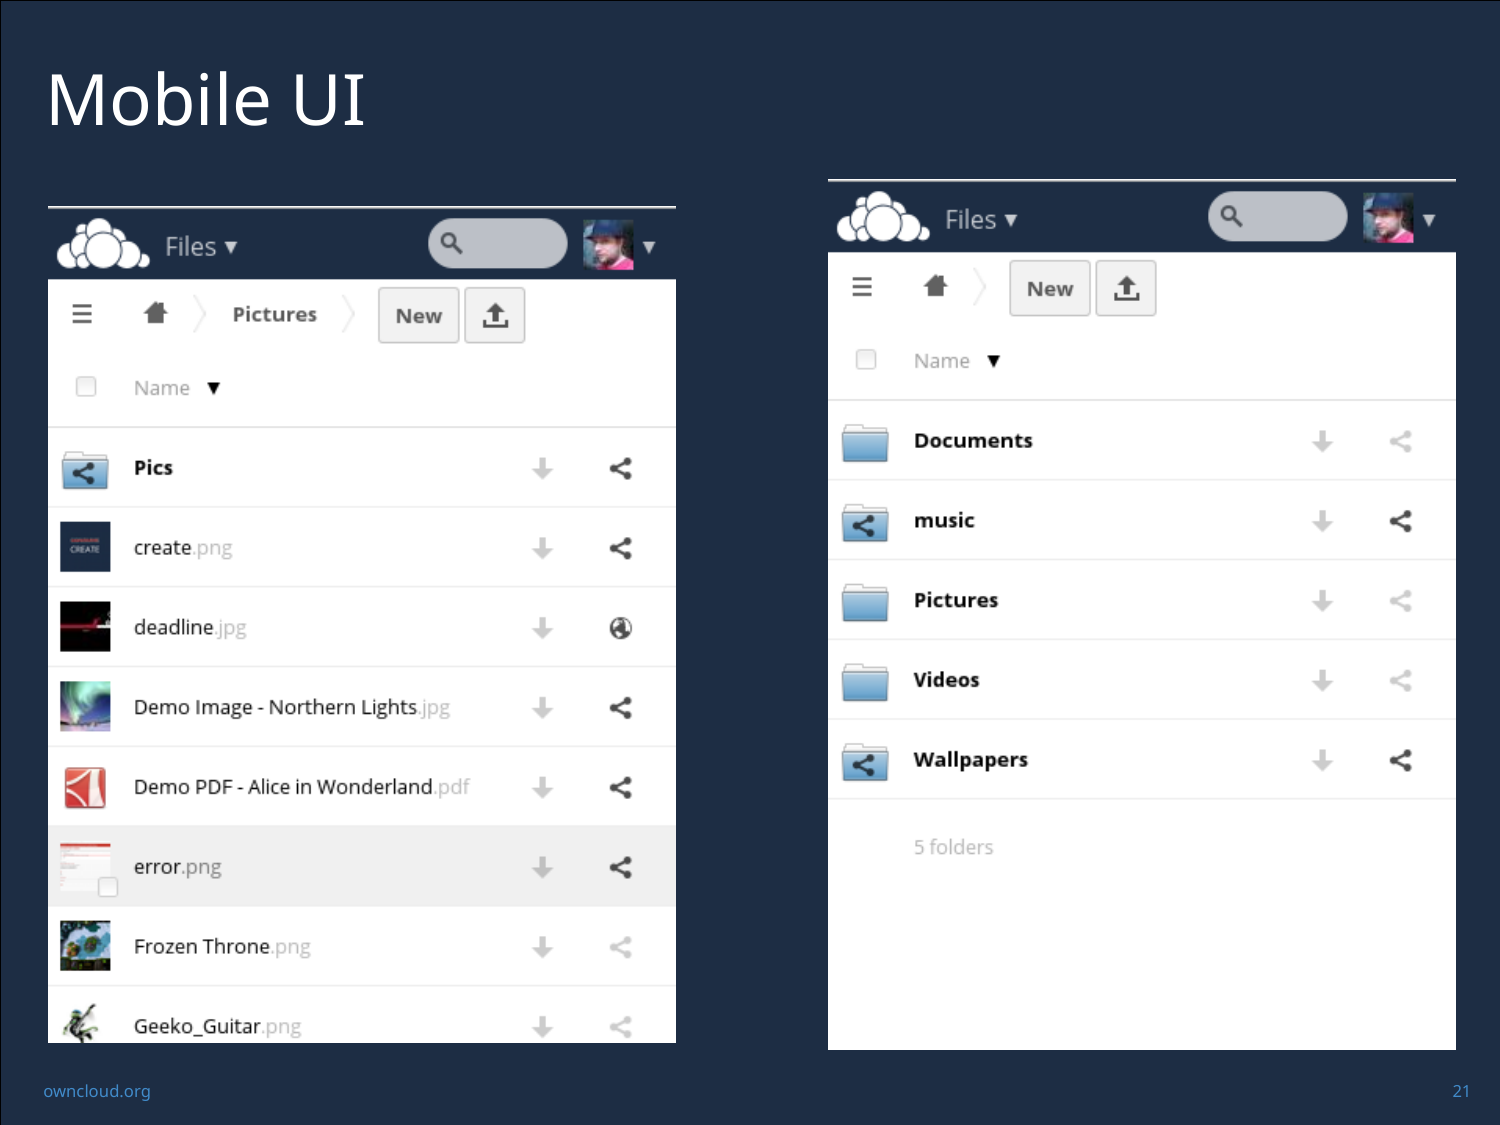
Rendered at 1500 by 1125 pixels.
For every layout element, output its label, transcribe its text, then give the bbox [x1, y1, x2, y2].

picture [48, 206, 676, 1043]
picture [828, 179, 1456, 1051]
title Mobile UI [45, 3, 1396, 192]
